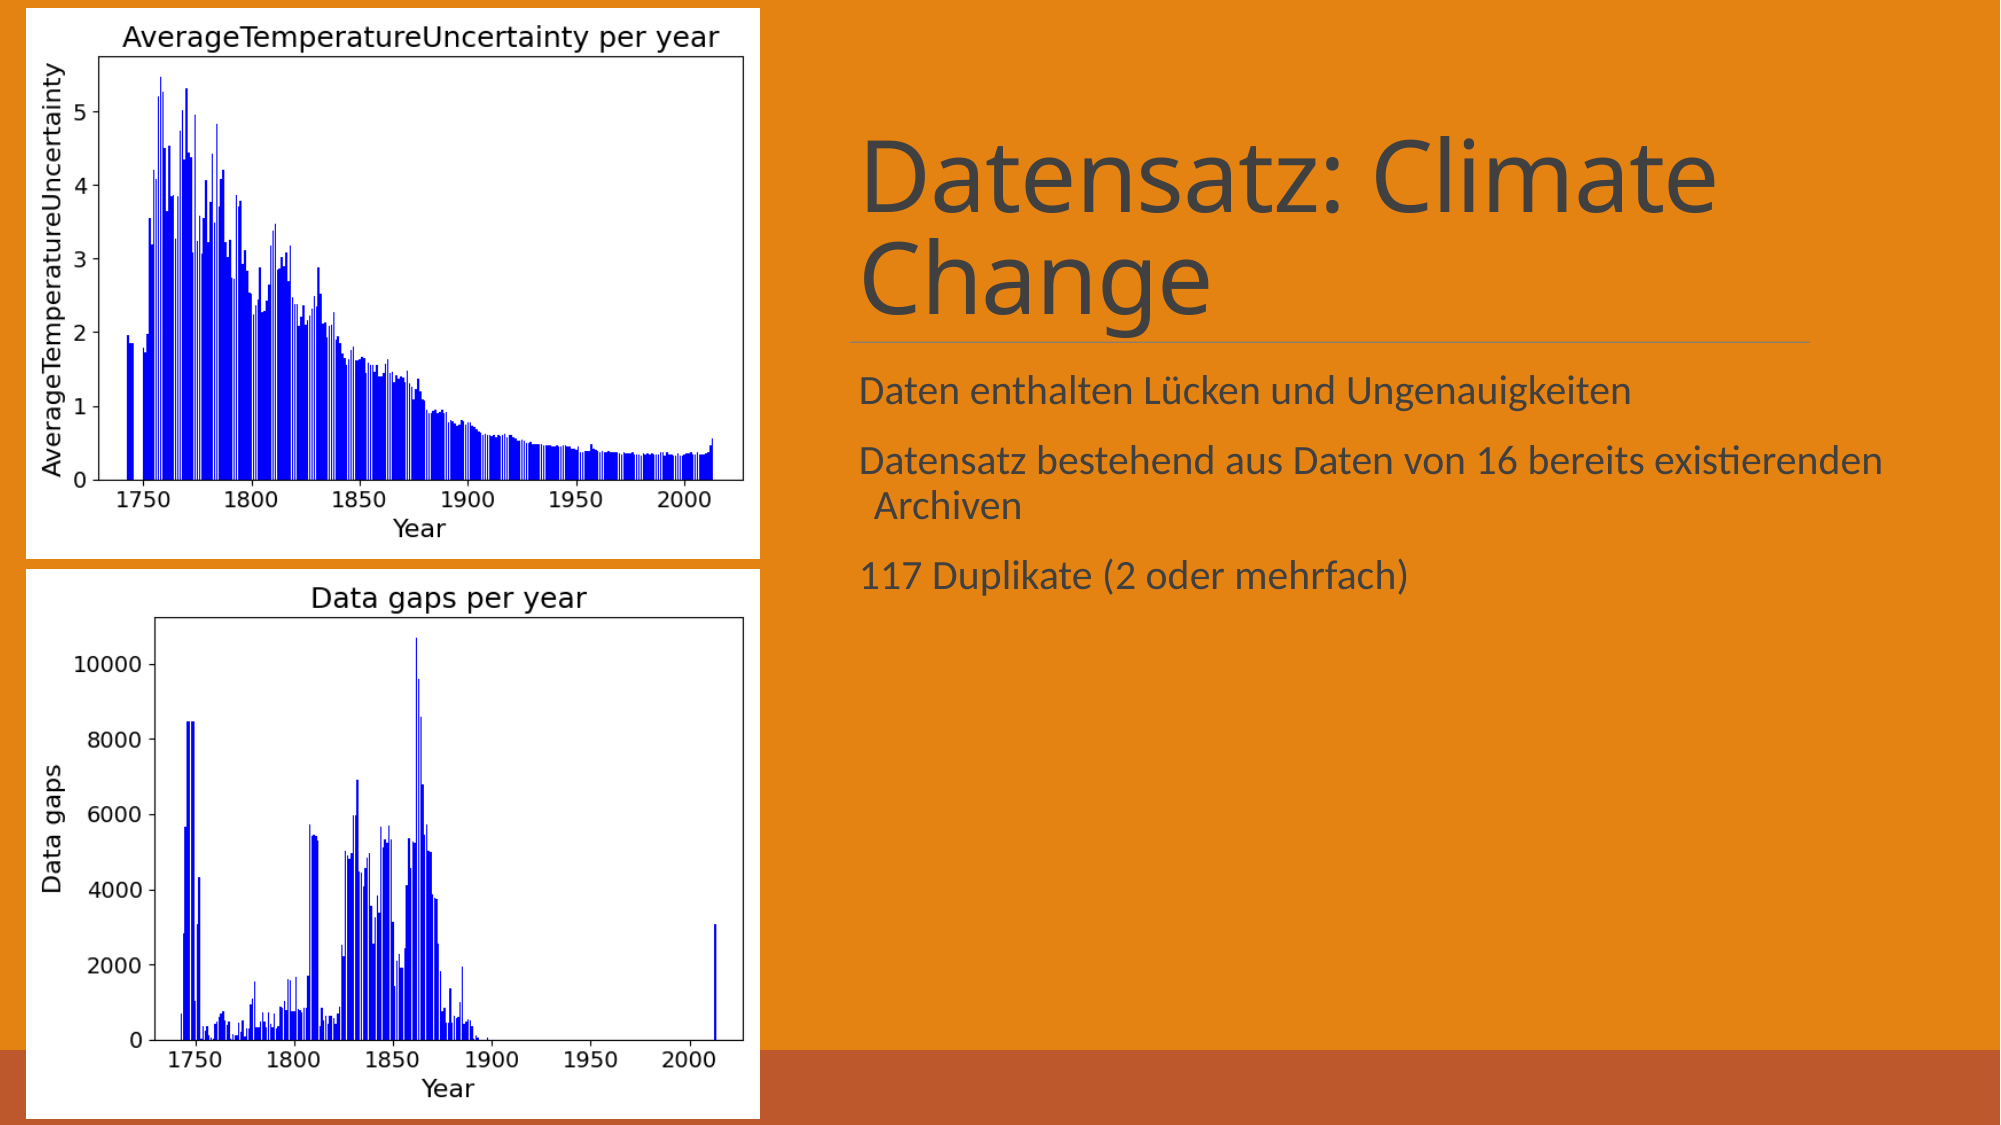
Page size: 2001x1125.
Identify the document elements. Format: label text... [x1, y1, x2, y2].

text_box [0, 0, 2000, 1125]
picture [26, 569, 760, 1119]
list Daten enthalten Lücken und Ungenauigkeiten Datensatz bestehend aus Daten von 16 bereits existierenden Archiven 117 Duplikate (2 oder mehrfach) [843, 360, 1895, 963]
title Datensatz: Climate Change [843, 104, 1895, 343]
picture [26, 8, 760, 559]
